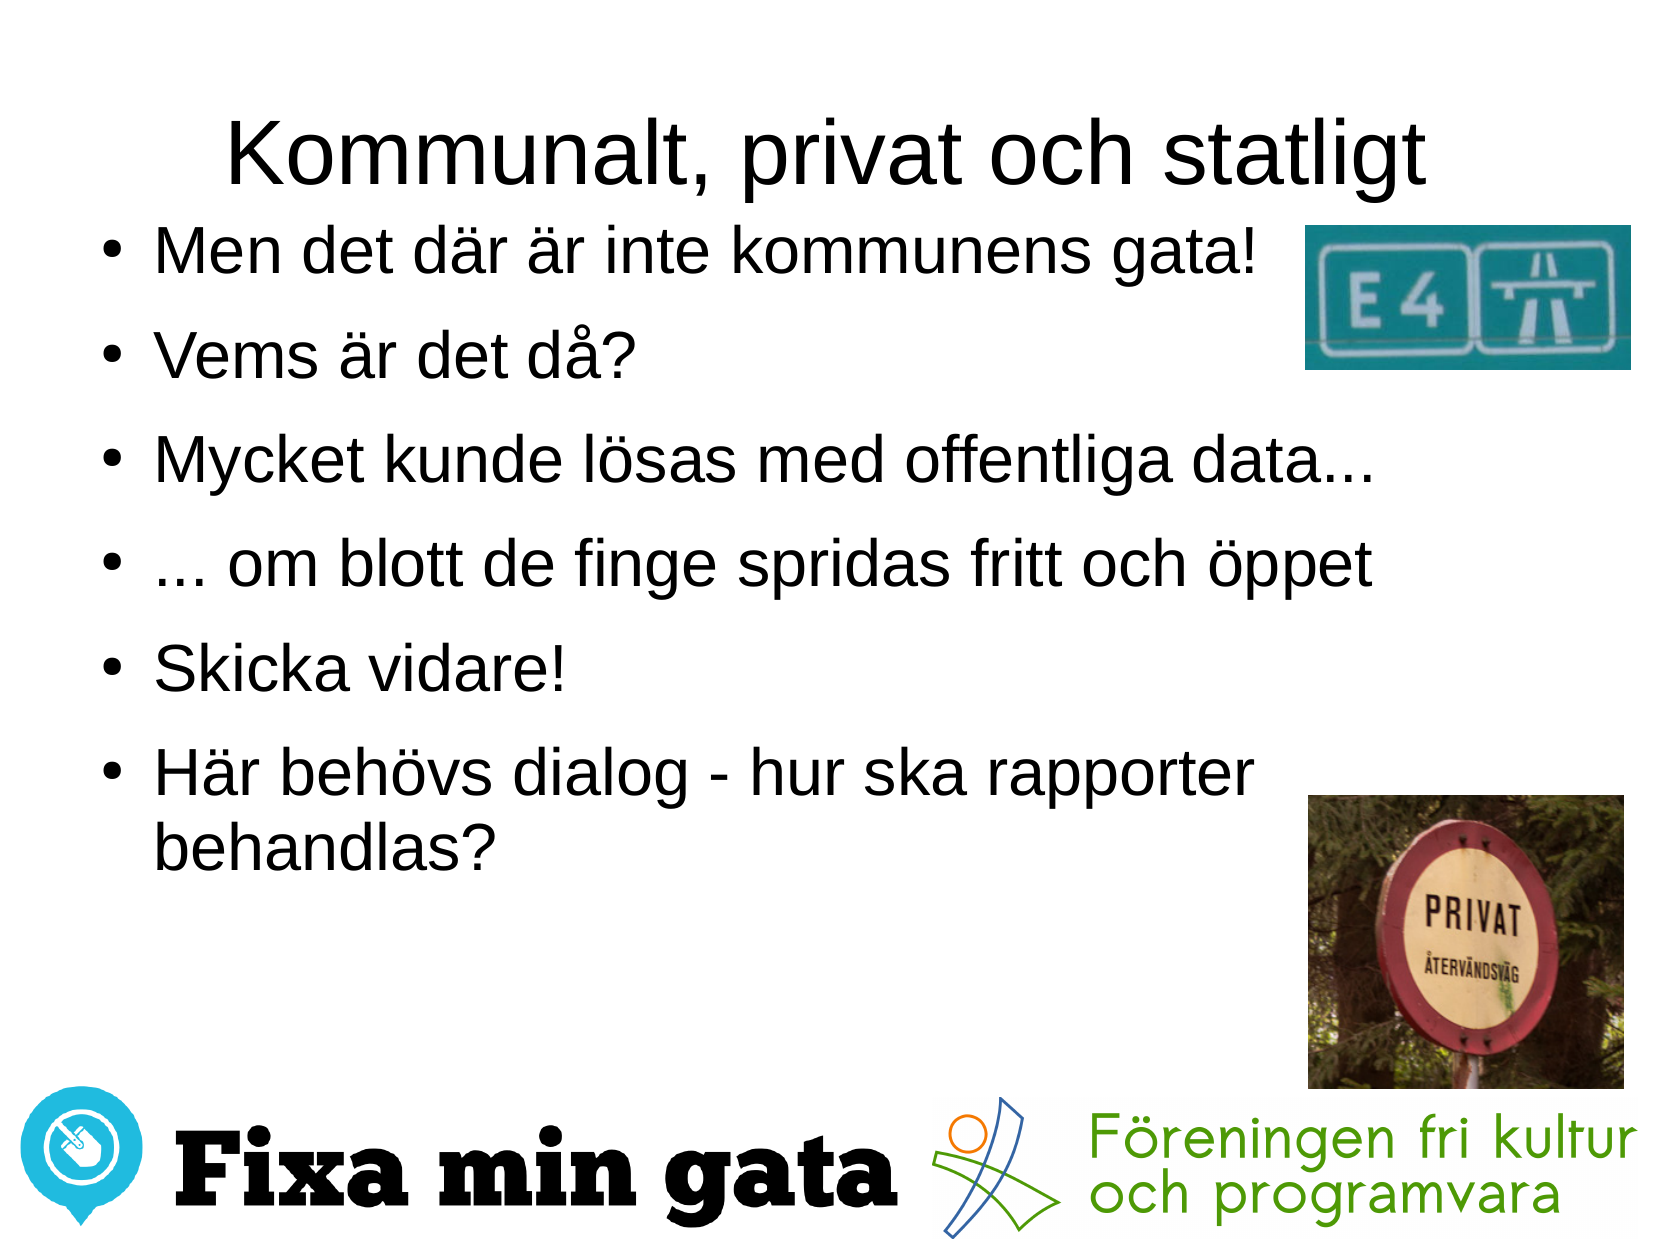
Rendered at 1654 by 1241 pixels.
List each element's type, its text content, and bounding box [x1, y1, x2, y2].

picture [932, 1097, 1638, 1239]
picture [4, 1079, 910, 1236]
title Kommunalt, privat och statligt [82, 49, 1571, 225]
list Men det där är inte kommunens gata! Vems är det då? Mycket kunde lösas med offentliga data... ... om blott de finge spridas fritt och öppet Skicka vidare! Här behövs dialog - hur ska rapporter behandlas? [82, 213, 1538, 933]
picture [1305, 225, 1631, 371]
picture [1308, 795, 1624, 1089]
